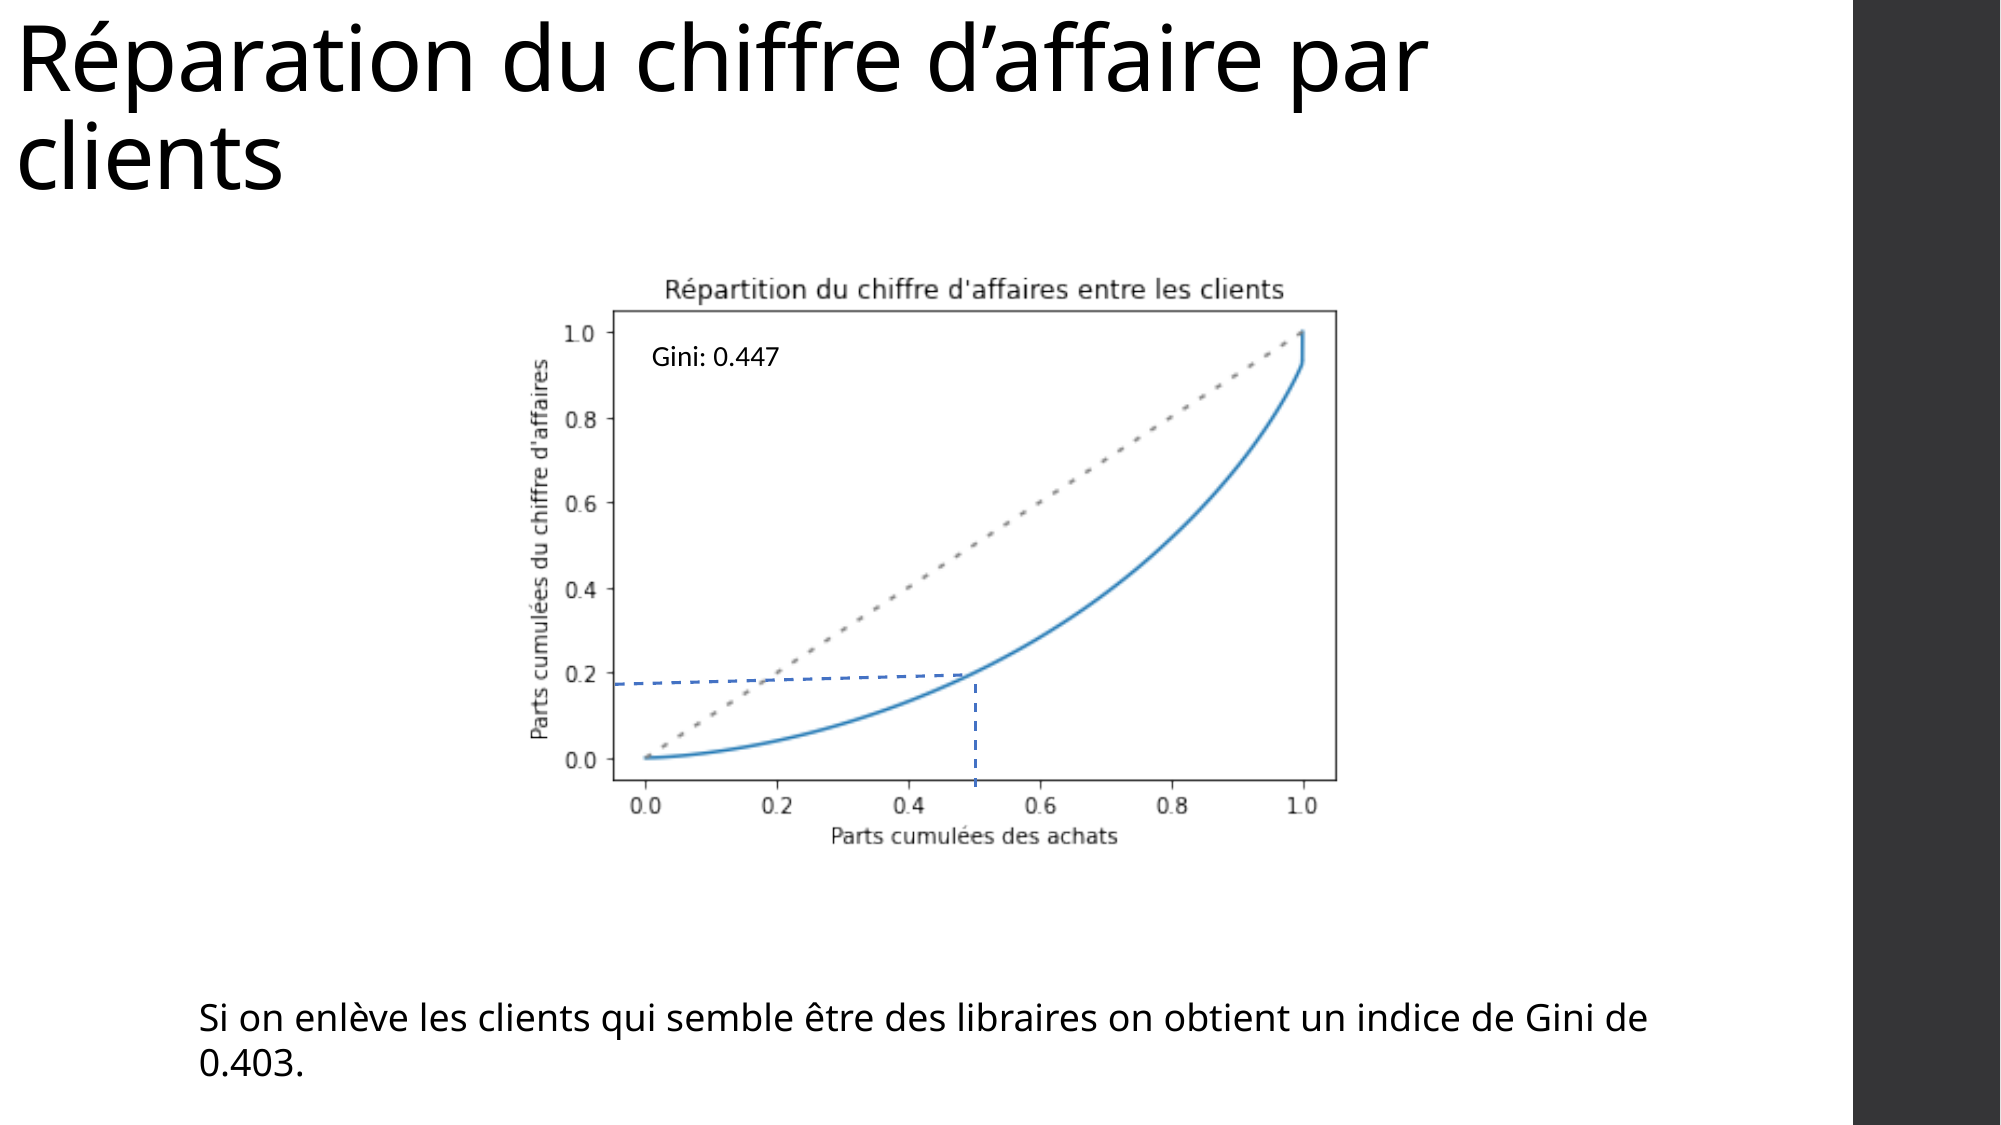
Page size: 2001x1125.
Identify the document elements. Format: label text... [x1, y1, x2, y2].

title Réparation du chiffre d’affaire par clients [0, 0, 1591, 218]
text_box Gini: 0.447 [636, 329, 804, 381]
picture [518, 263, 1351, 862]
text_box Si on enlève les clients qui semble être des libraires on obtient un indice de Gini de 0.403. [183, 985, 1742, 1092]
